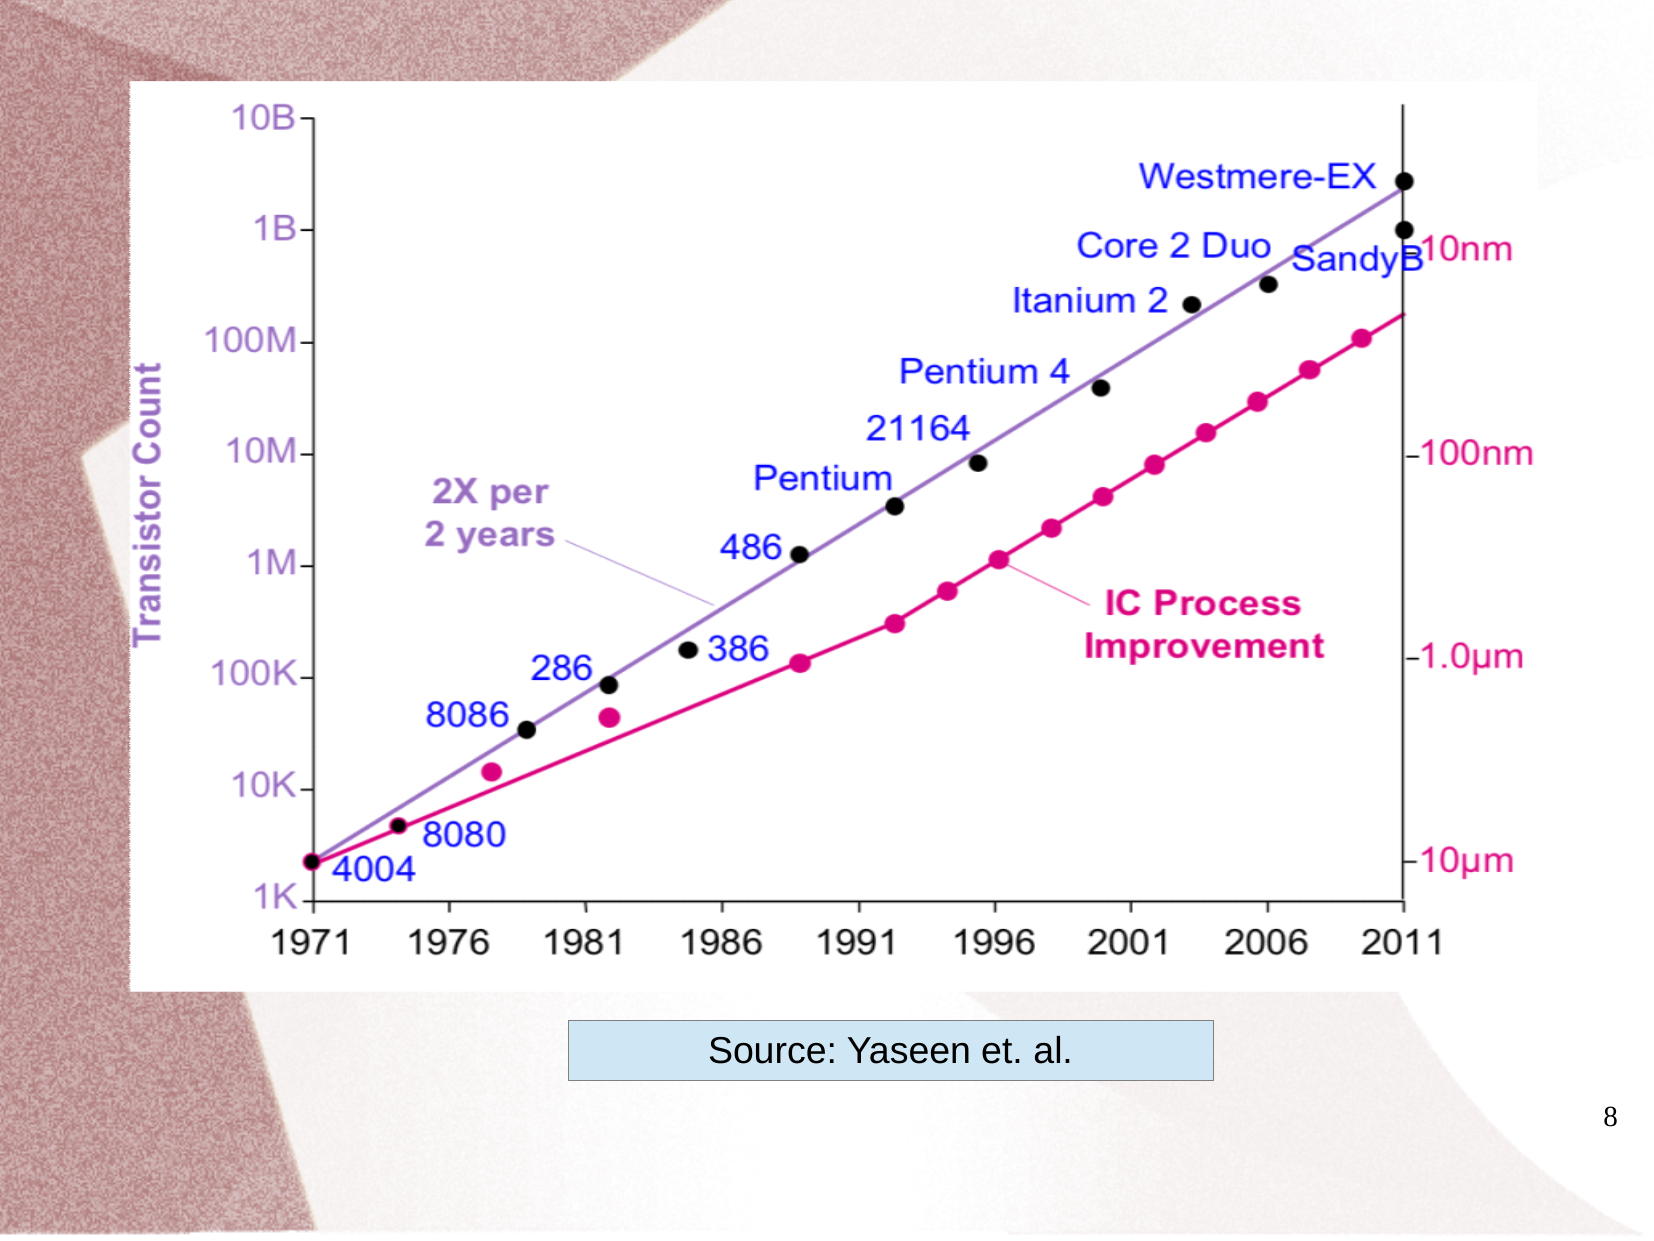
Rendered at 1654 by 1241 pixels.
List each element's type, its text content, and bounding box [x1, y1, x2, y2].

text_box Source: Yaseen et. al. [568, 1020, 1214, 1081]
picture [0, 0, 1654, 1241]
